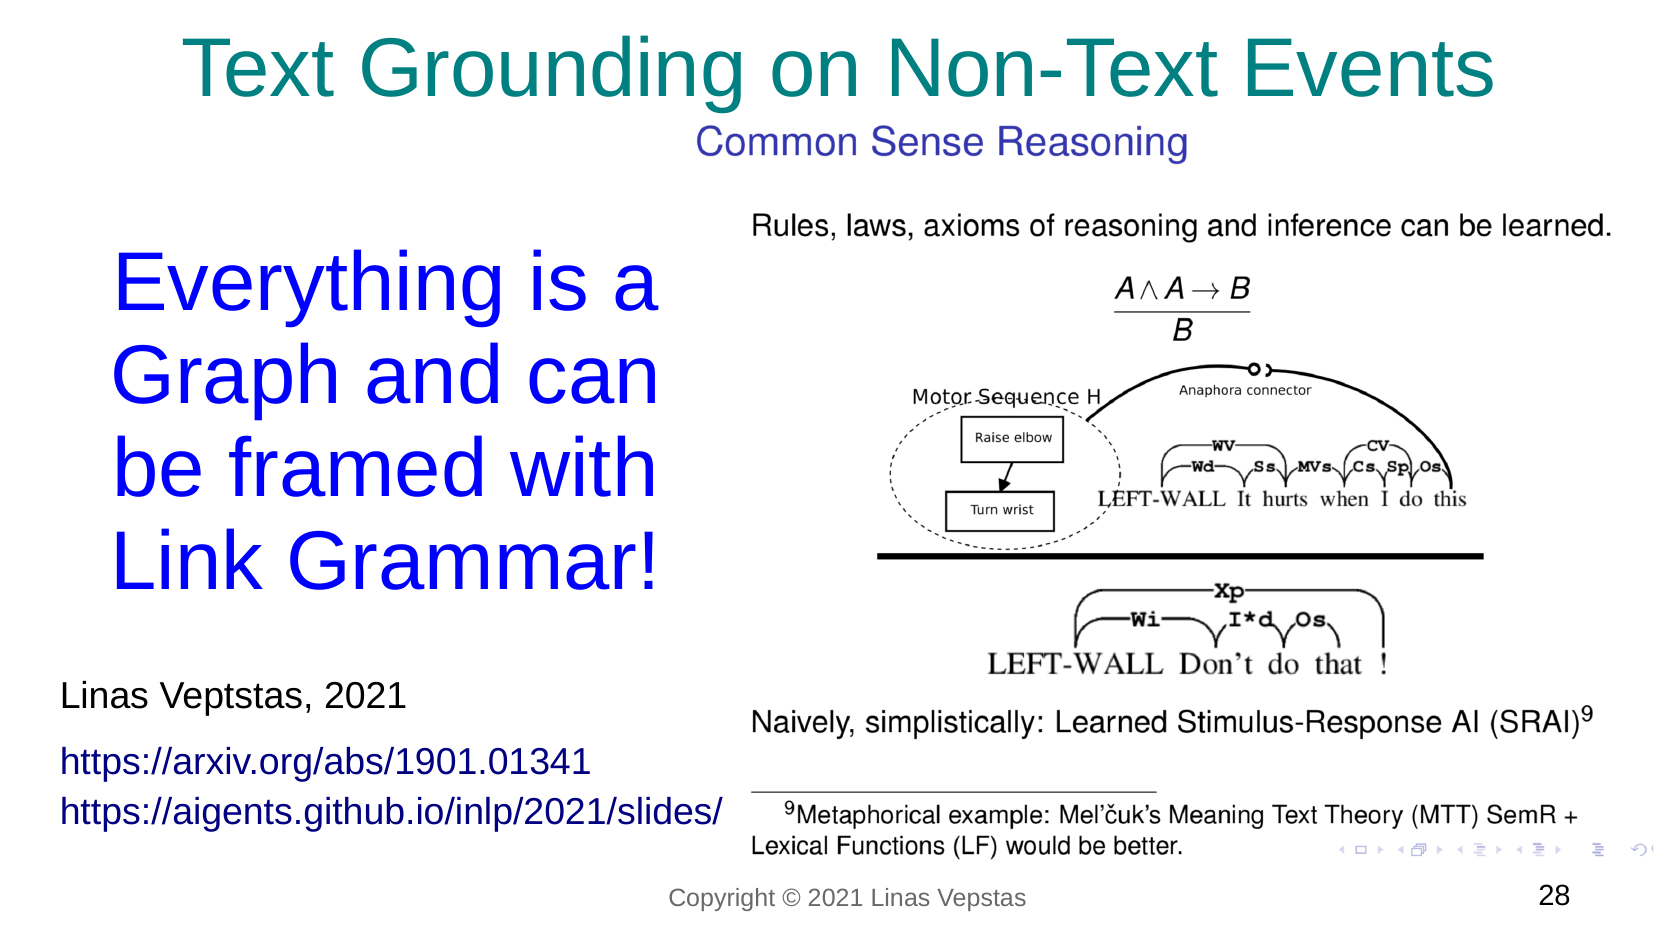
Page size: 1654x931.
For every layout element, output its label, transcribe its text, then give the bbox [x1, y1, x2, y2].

text_box Everything is a Graph and can be framed with Link Grammar! [28, 178, 693, 662]
picture [676, 103, 1654, 862]
text_box https://aigents.github.io/inlp/2021/slides/ [45, 783, 739, 841]
text_box Linas Veptstas, 2021 https://arxiv.org/abs/1901.01341 [45, 667, 607, 790]
text_box Text Grounding on Non-Text Events [0, 0, 1653, 135]
